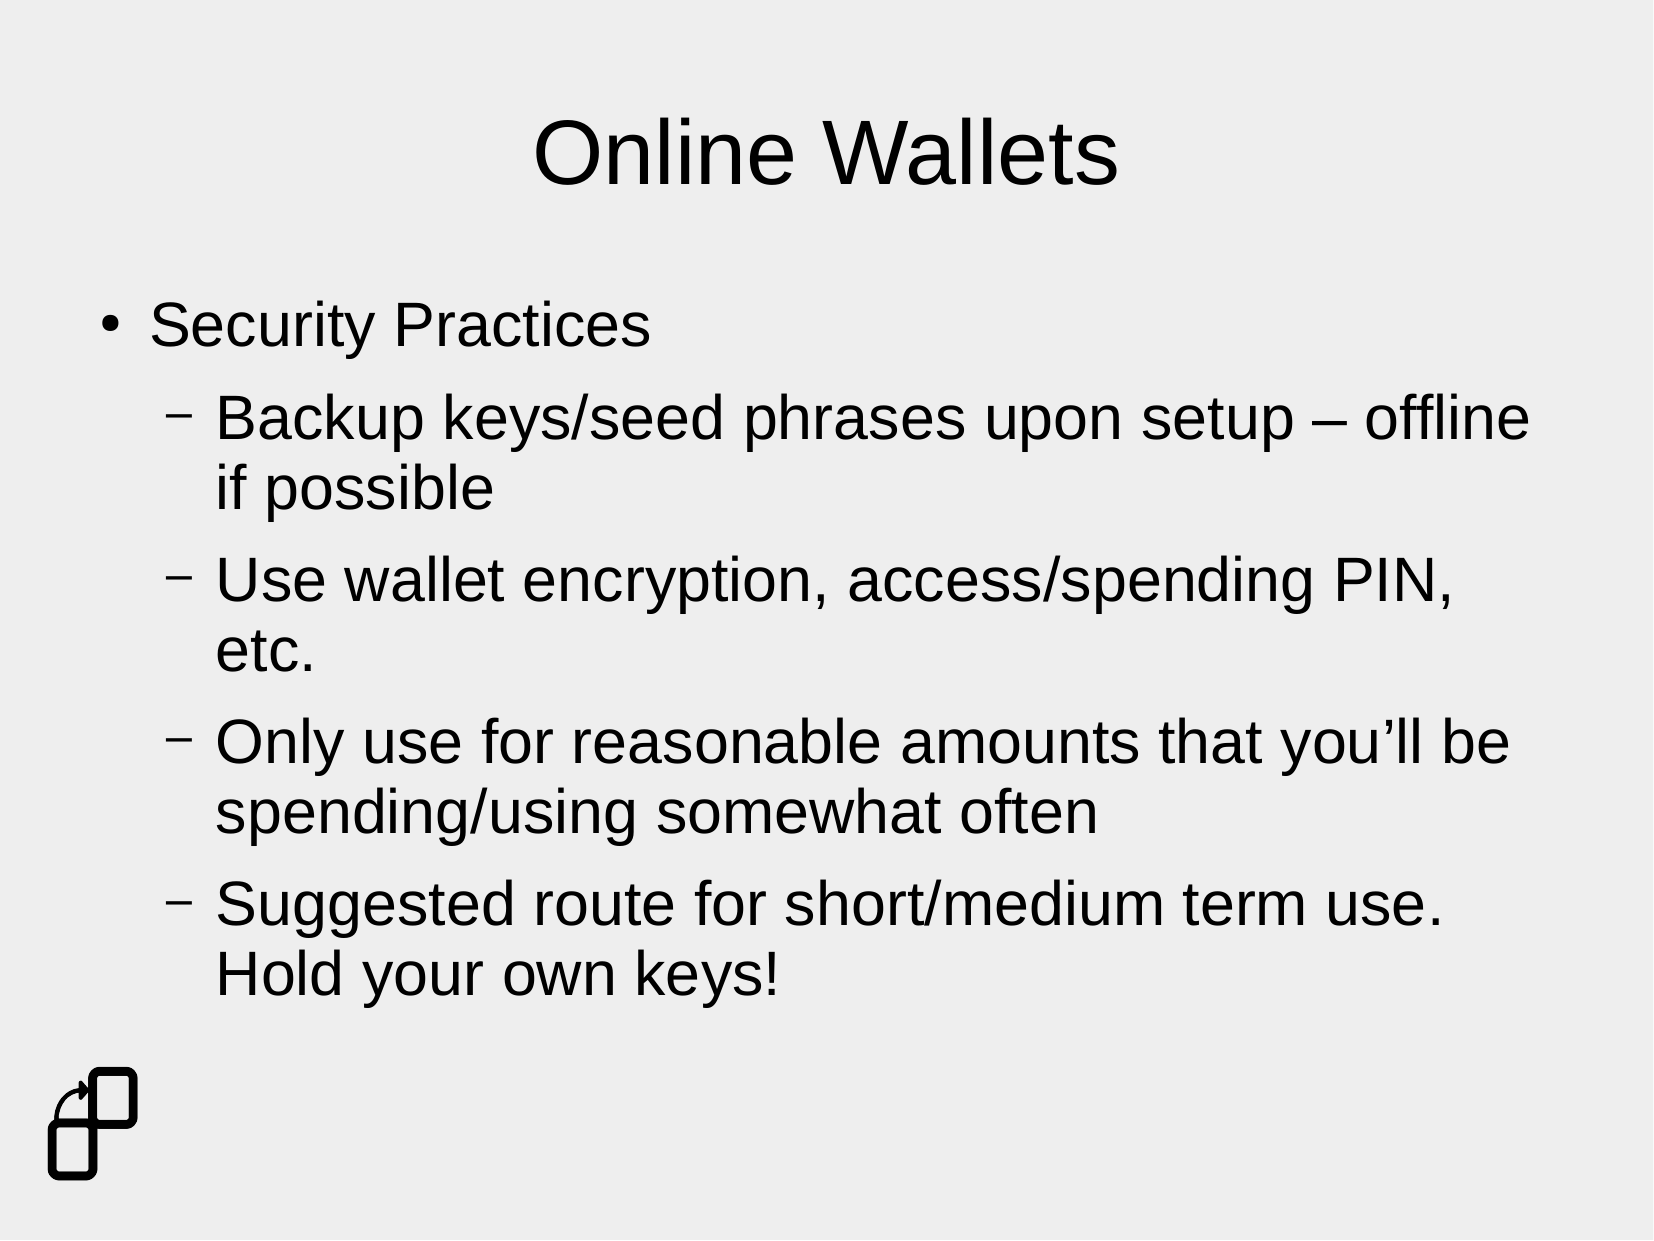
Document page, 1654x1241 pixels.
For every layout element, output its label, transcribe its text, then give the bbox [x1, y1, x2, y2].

picture [30, 1062, 153, 1186]
title Online Wallets [82, 49, 1571, 257]
list Security Practices Backup keys/seed phrases upon setup – offline if possible Use wallet encryption, access/spending PIN, etc. Only use for reasonable amounts that you’ll be spending/using somewhat often Suggested route for short/medium term use. Hold your own keys! [82, 290, 1571, 1010]
